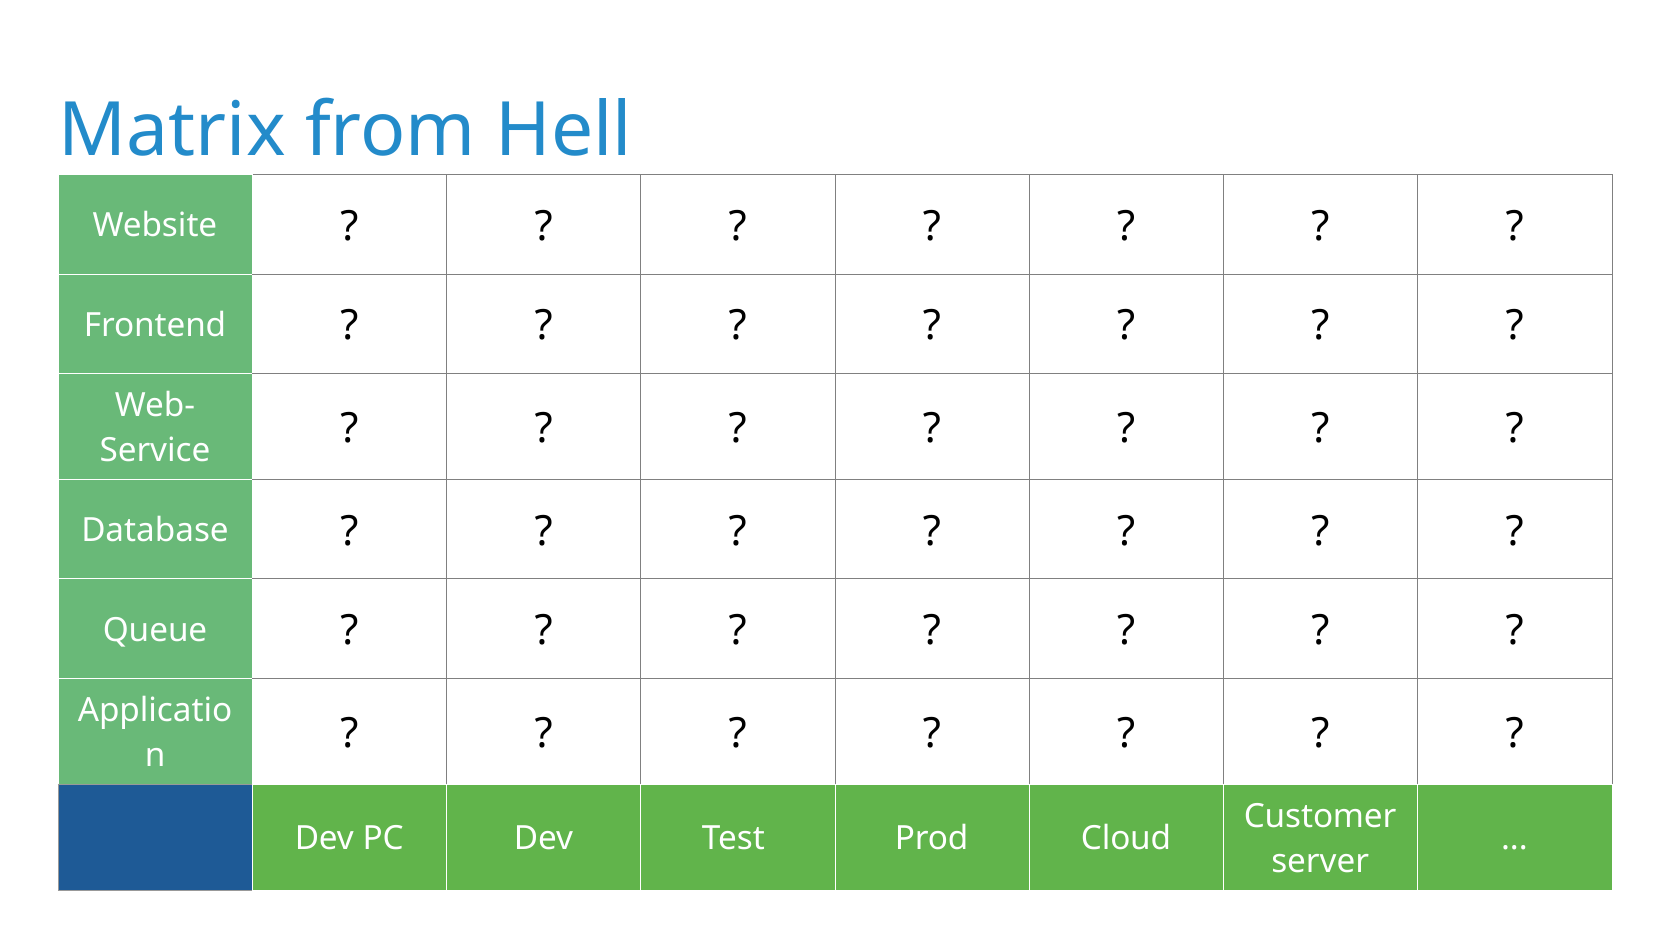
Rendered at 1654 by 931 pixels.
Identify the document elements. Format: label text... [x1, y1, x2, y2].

table_cell ? [1418, 579, 1612, 678]
table_cell ? [1030, 275, 1223, 373]
table_cell ? [447, 275, 640, 373]
table_cell ? [1030, 480, 1223, 578]
title Matrix from Hell [59, 59, 1595, 178]
table_header ? [253, 178, 446, 274]
table_cell ? [641, 480, 835, 578]
table_cell ? [1030, 679, 1223, 784]
table_cell ? [641, 275, 835, 373]
table_cell ? [1418, 679, 1612, 784]
table_cell Dev PC [253, 785, 446, 890]
table_cell ? [836, 374, 1029, 479]
table_cell Test [641, 785, 835, 890]
table_cell ? [1418, 275, 1612, 373]
table_cell Queue [59, 579, 252, 678]
table_cell Web-Service [59, 374, 252, 479]
table_cell ? [1418, 480, 1612, 578]
table_cell ? [1418, 374, 1612, 479]
table_cell ? [641, 374, 835, 479]
table_cell ? [1224, 275, 1417, 373]
table_cell Prod [836, 785, 1029, 890]
table_cell Cloud [1030, 785, 1223, 890]
table_cell ? [253, 275, 446, 373]
table_header ? [447, 178, 640, 274]
table_header ? [641, 178, 835, 274]
table_header Website [59, 178, 252, 274]
table_header ? [1224, 178, 1417, 274]
table_cell ? [836, 480, 1029, 578]
table_cell ? [253, 374, 446, 479]
table_cell ? [1224, 374, 1417, 479]
table_cell ? [836, 679, 1029, 784]
table_cell [59, 785, 252, 890]
table_cell ? [253, 480, 446, 578]
table_header ? [1418, 175, 1612, 274]
table_cell Database [59, 480, 252, 578]
table_cell ? [1224, 679, 1417, 784]
table_cell ? [447, 480, 640, 578]
table_cell Frontend [59, 275, 252, 373]
table_cell ? [836, 275, 1029, 373]
table_cell ? [641, 679, 835, 784]
table_cell Customer server [1224, 785, 1417, 890]
table_cell ? [447, 374, 640, 479]
table_cell Application [59, 679, 252, 784]
table_header ? [836, 178, 1029, 274]
table_cell ? [447, 579, 640, 678]
table_cell ? [1224, 579, 1417, 678]
table_cell ? [253, 579, 446, 678]
table_cell ... [1418, 785, 1612, 890]
table_cell ? [1030, 579, 1223, 678]
table_cell ? [253, 679, 446, 784]
table_cell Dev [447, 785, 640, 890]
table_header ? [1030, 178, 1223, 274]
table_cell ? [1030, 374, 1223, 479]
table_cell ? [836, 579, 1029, 678]
table_cell ? [1224, 480, 1417, 578]
table_cell ? [447, 679, 640, 784]
table_cell ? [641, 579, 835, 678]
